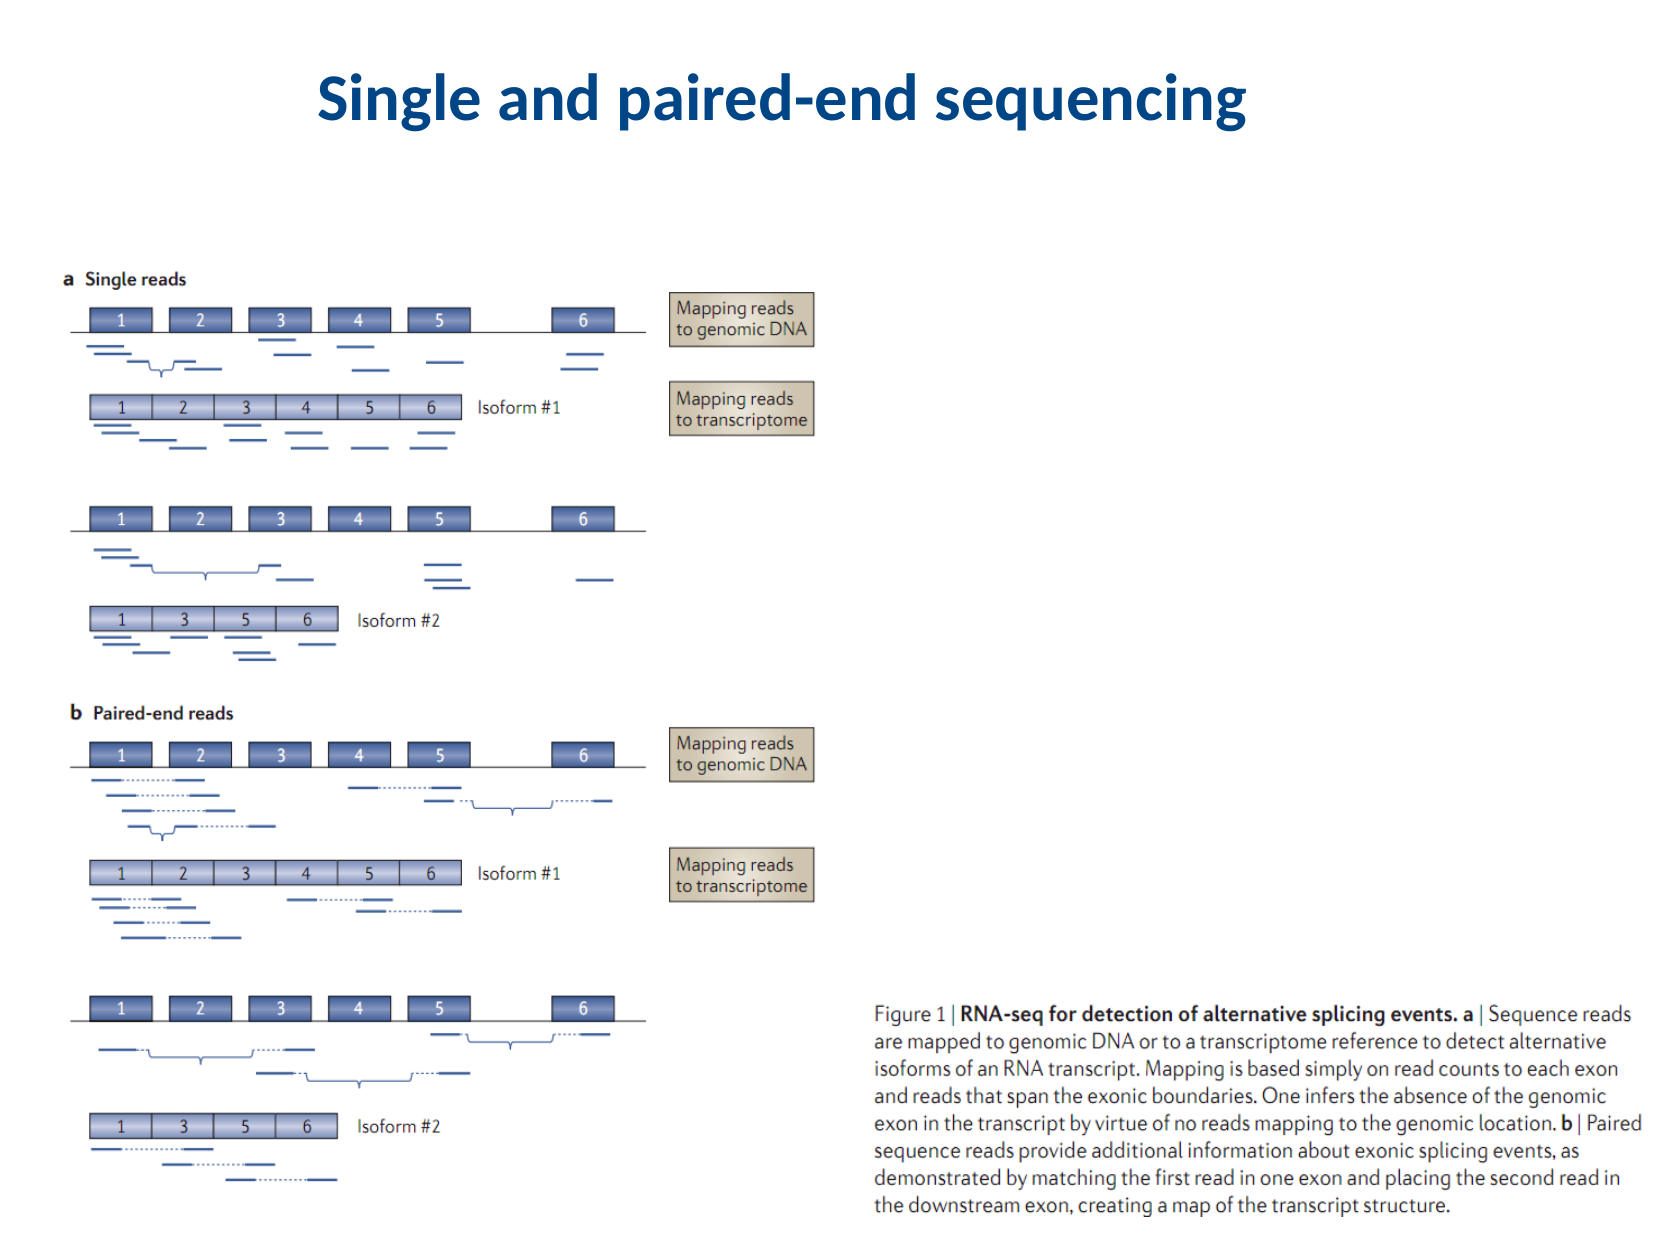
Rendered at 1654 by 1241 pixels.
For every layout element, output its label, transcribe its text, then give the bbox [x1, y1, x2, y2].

title Single and paired-end sequencing [0, 0, 1565, 208]
picture [37, 259, 826, 1201]
picture [862, 988, 1654, 1217]
